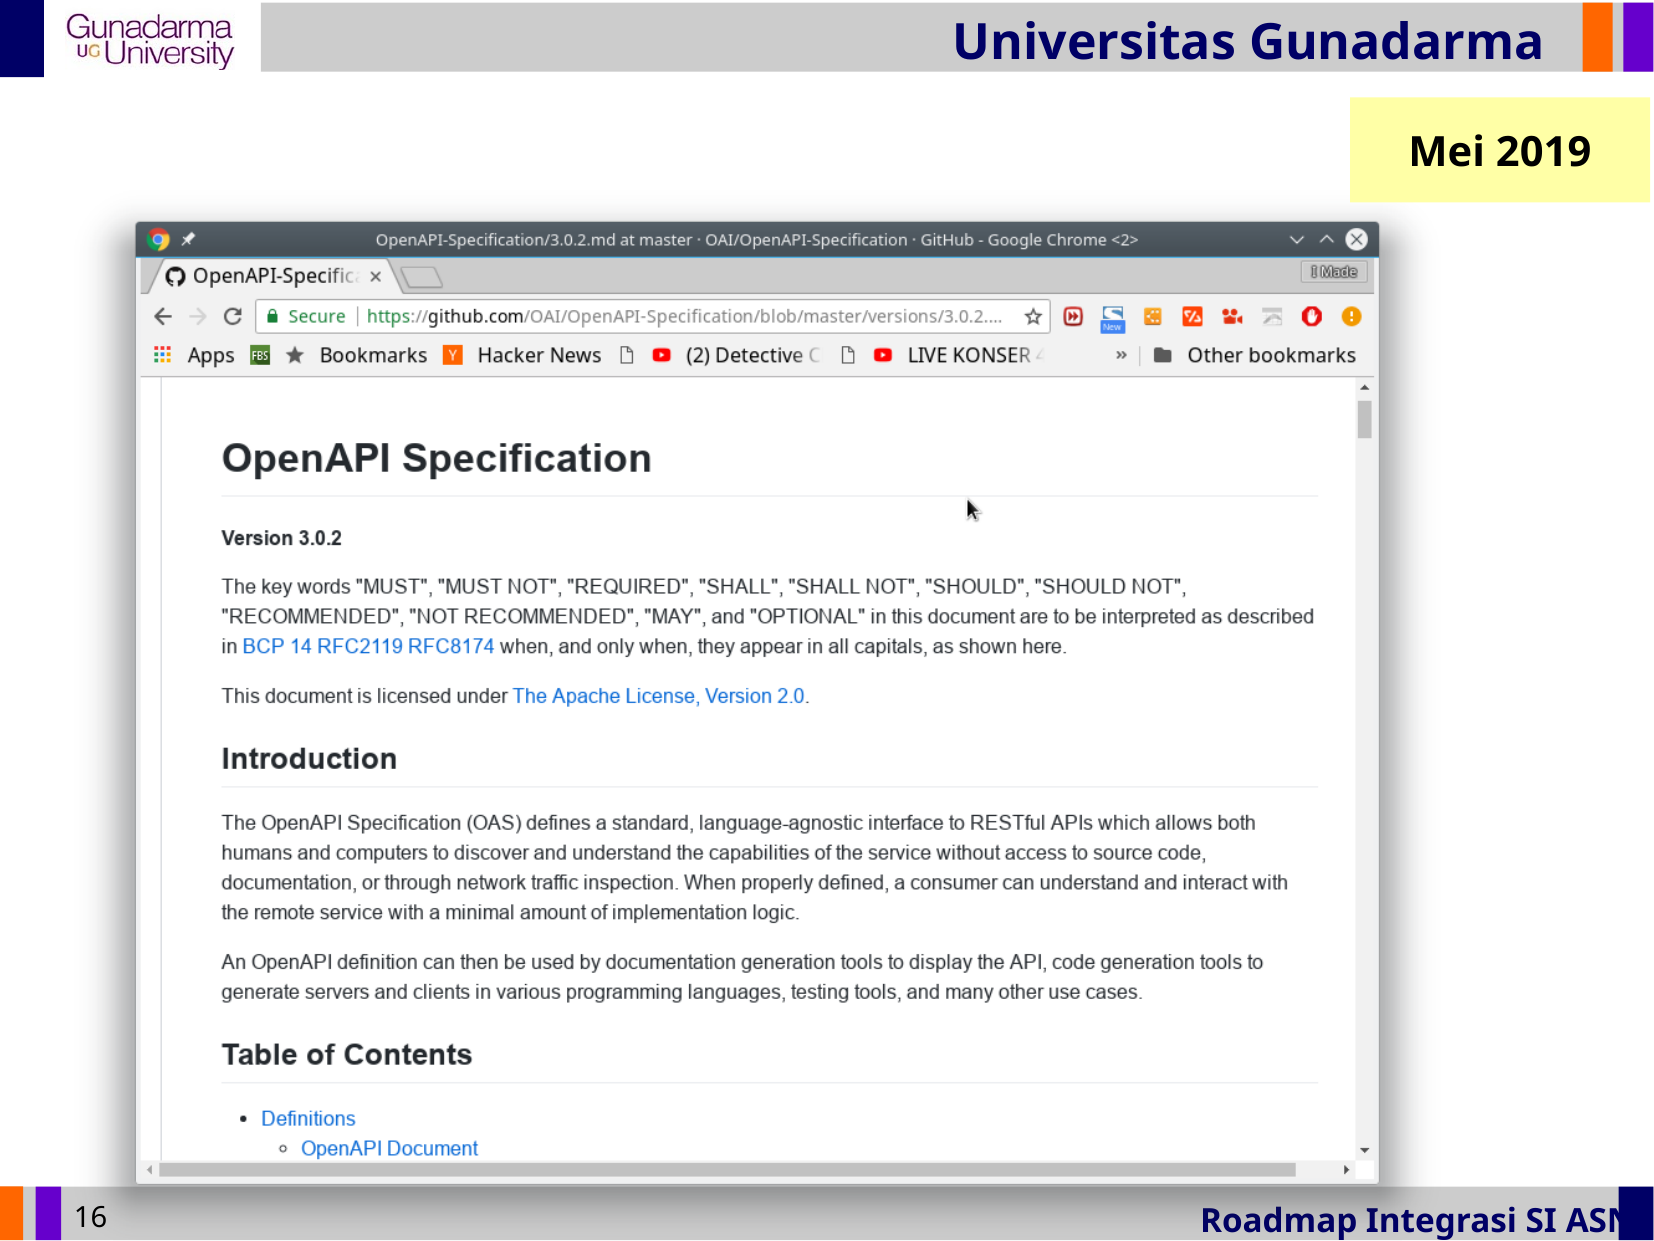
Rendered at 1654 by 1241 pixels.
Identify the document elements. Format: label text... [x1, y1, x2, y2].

picture [65, 0, 235, 70]
picture [60, 176, 1455, 1241]
text_box Mei 2019 [1350, 97, 1651, 203]
